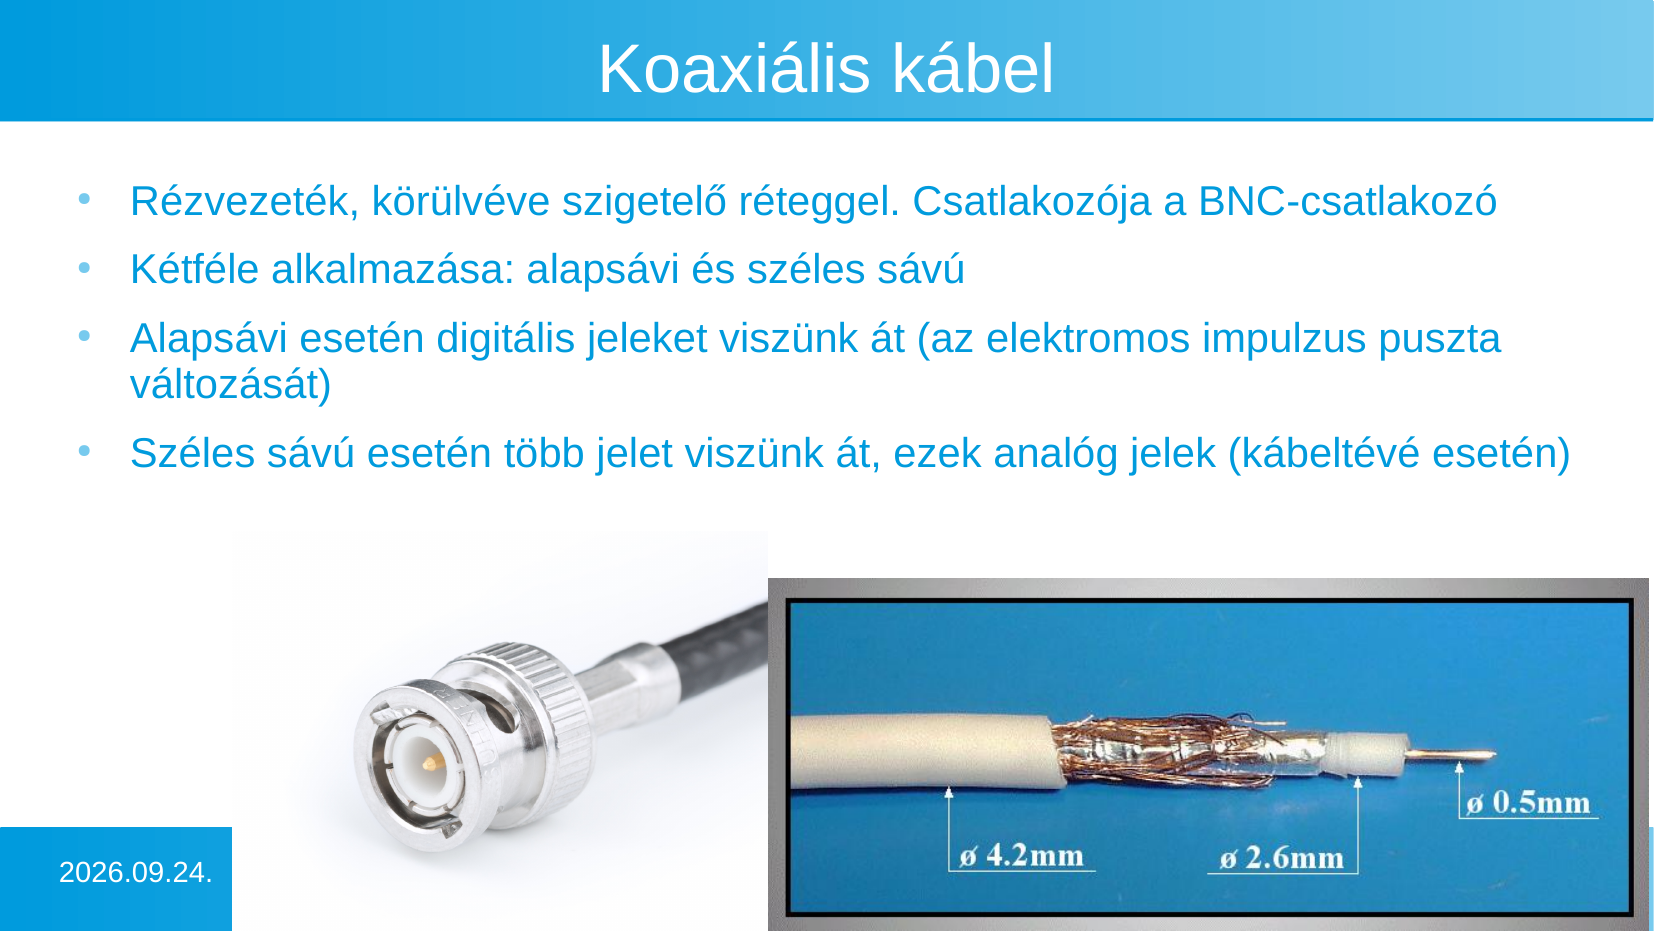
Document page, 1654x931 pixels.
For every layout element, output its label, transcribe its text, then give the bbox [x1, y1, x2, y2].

title Koaxiális kábel [59, 29, 1595, 108]
picture [232, 531, 1649, 931]
list Rézvezeték, körülvéve szigetelő réteggel. Csatlakozója a BNC-csatlakozó Kétféle alkalmazása: alapsávi és széles sávú Alapsávi esetén digitális jeleket viszünk át (az elektromos impulzus puszta változását) Széles sávú esetén több jelet viszünk át, ezek analóg jelek (kábeltévé esetén) [59, 177, 1595, 768]
